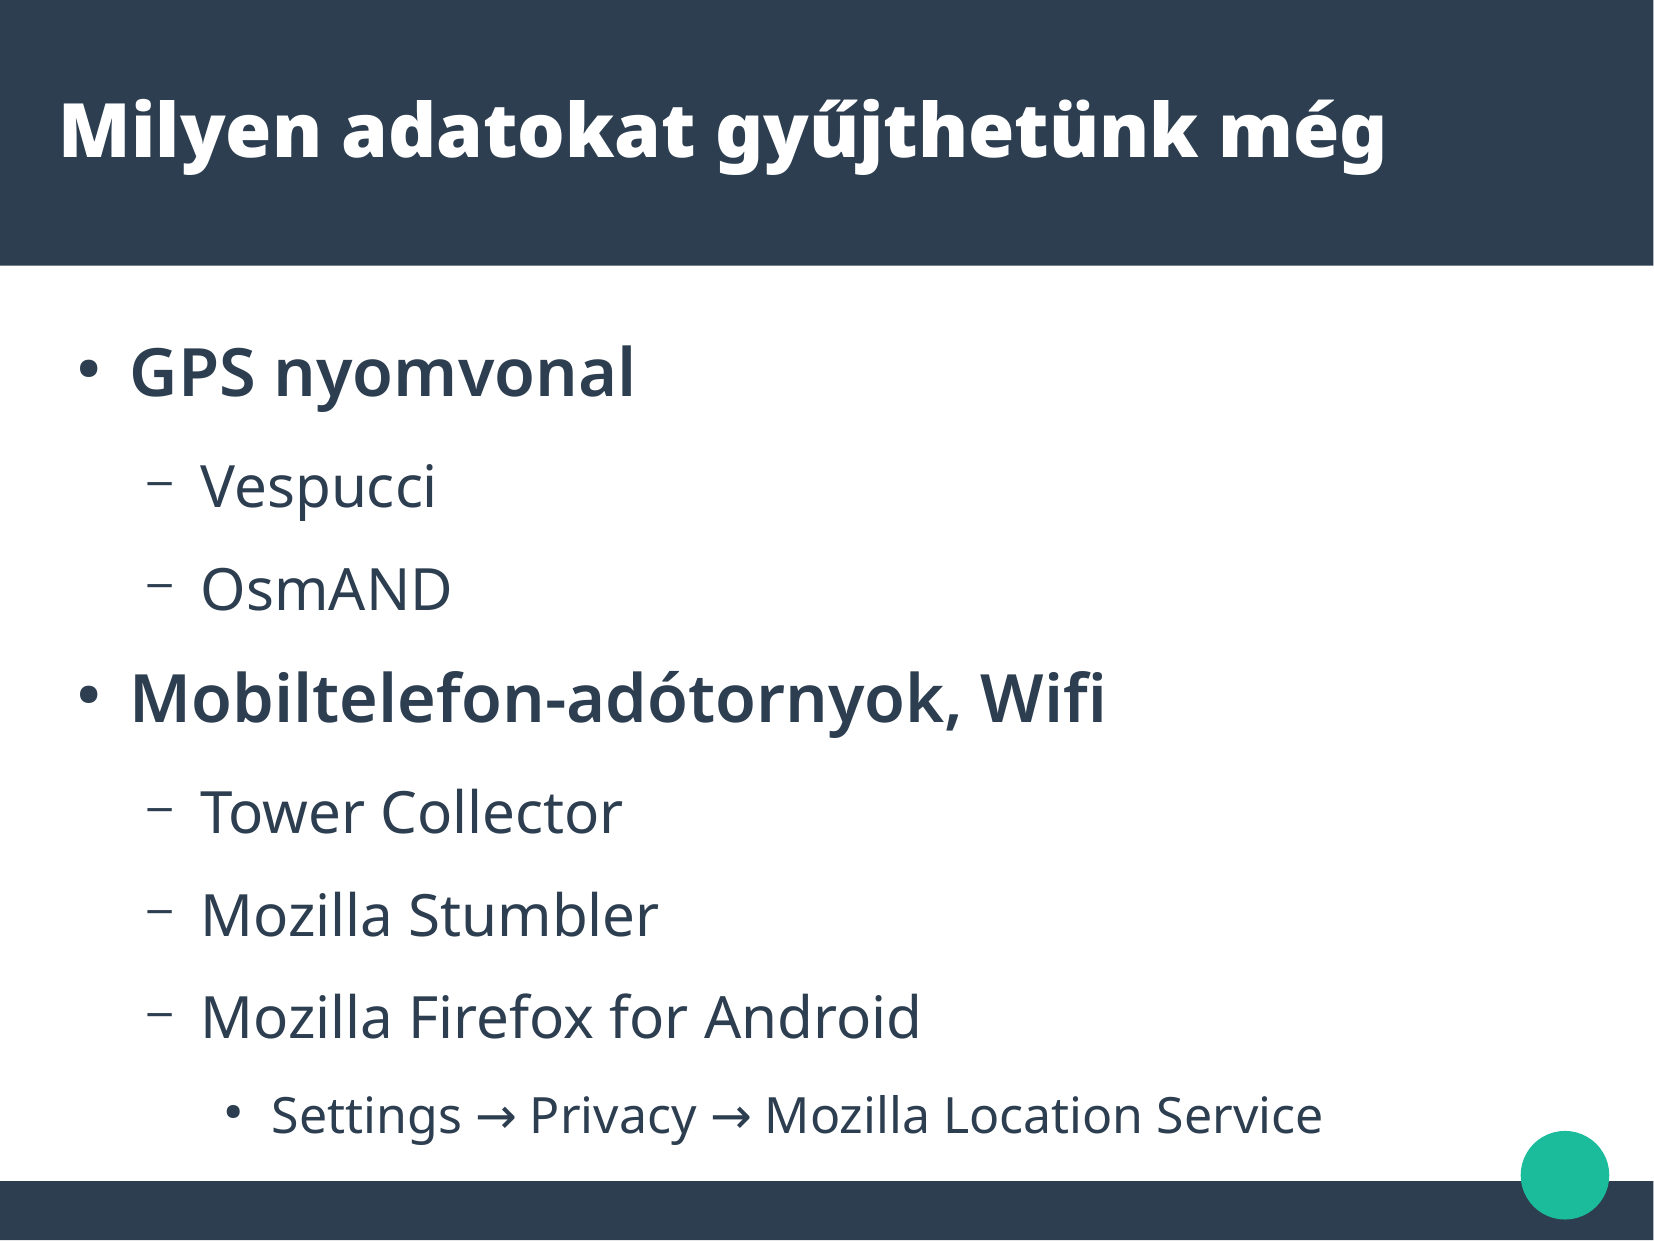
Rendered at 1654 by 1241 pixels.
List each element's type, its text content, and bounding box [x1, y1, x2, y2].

list GPS nyomvonal Vespucci OsmAND Mobiltelefon-adótornyok, Wifi Tower Collector Mozilla Stumbler Mozilla Firefox for Android Settings → Privacy → Mozilla Location Service [59, 324, 1595, 1152]
title Milyen adatokat gyűjthetünk még [59, 24, 1595, 232]
